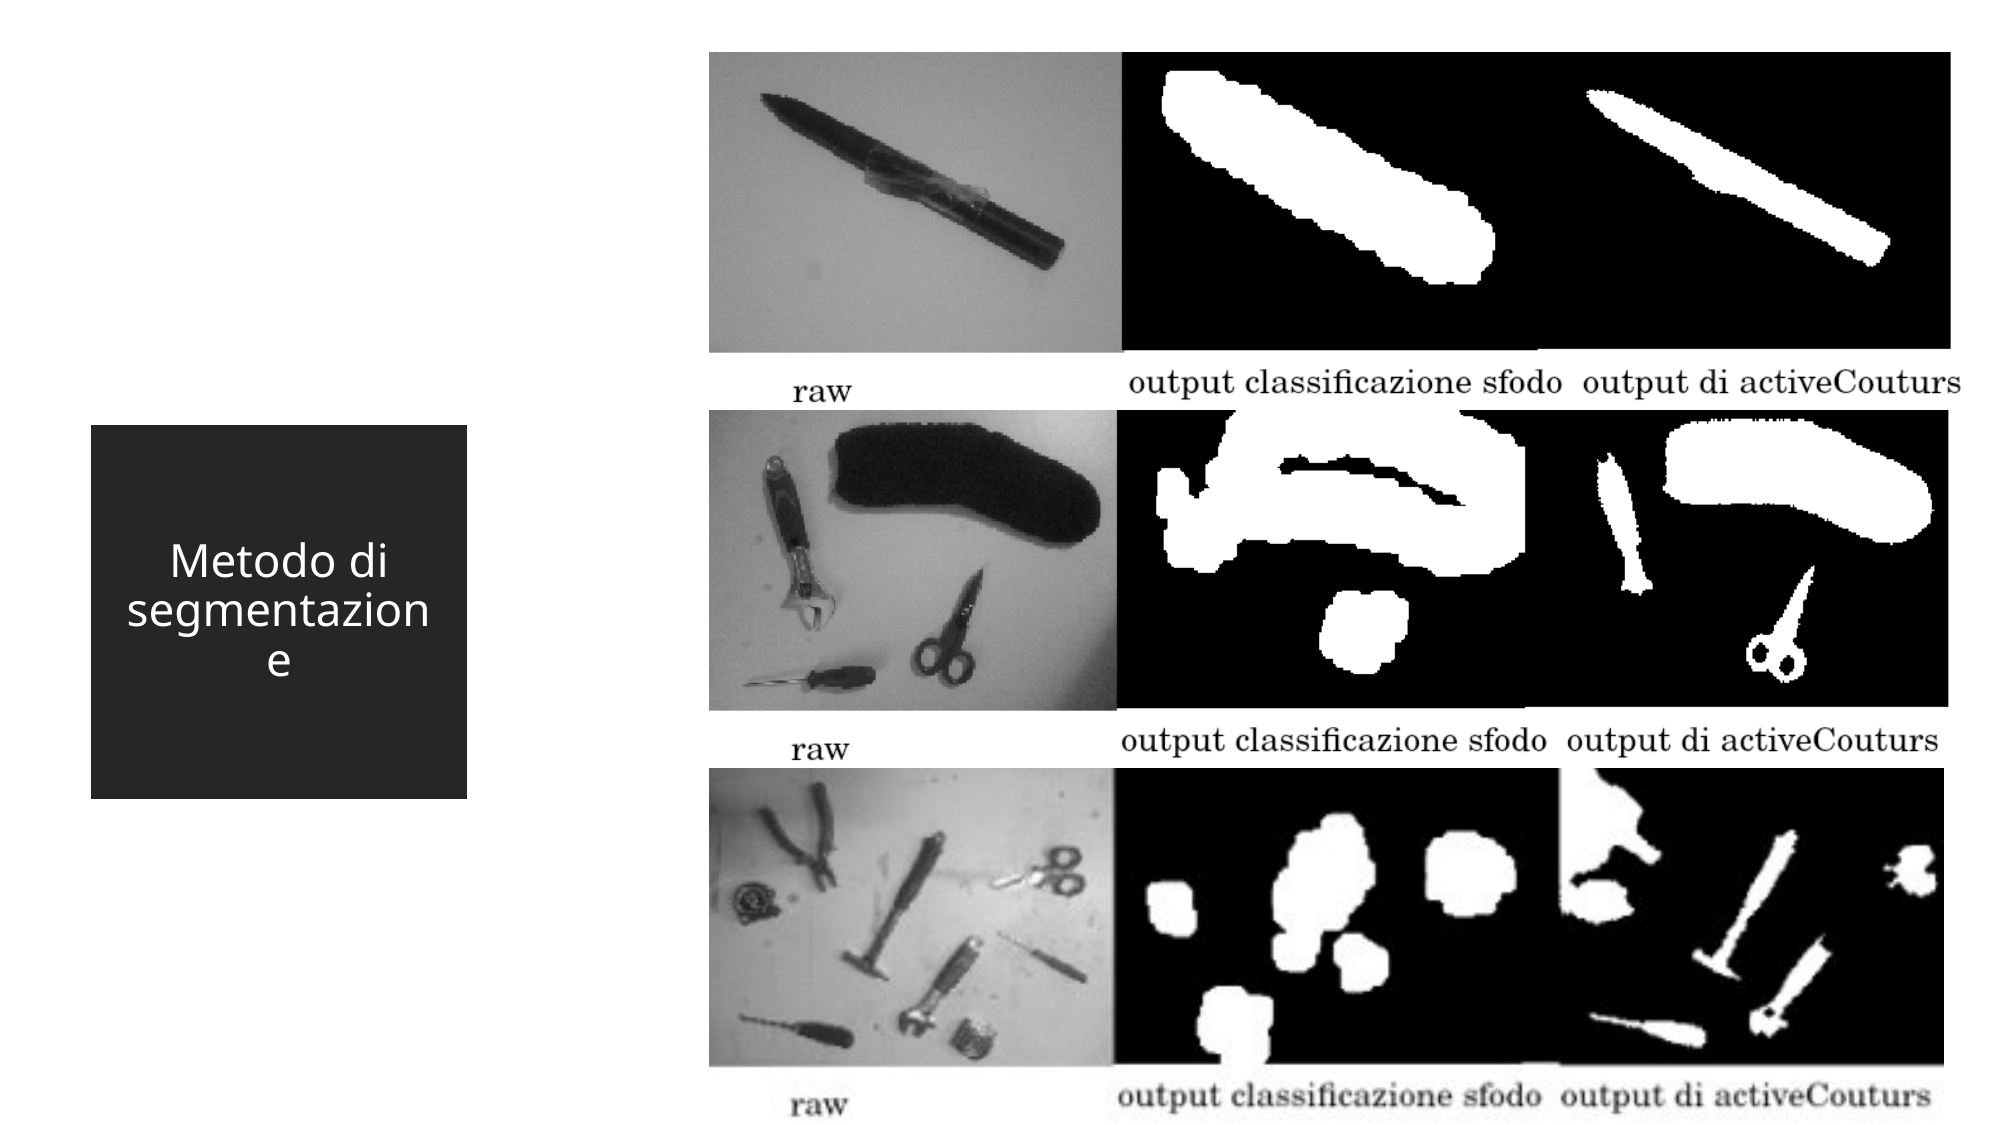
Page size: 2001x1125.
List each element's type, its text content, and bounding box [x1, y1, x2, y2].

picture [709, 52, 1974, 1125]
title Metodo di segmentazione [105, 439, 453, 785]
